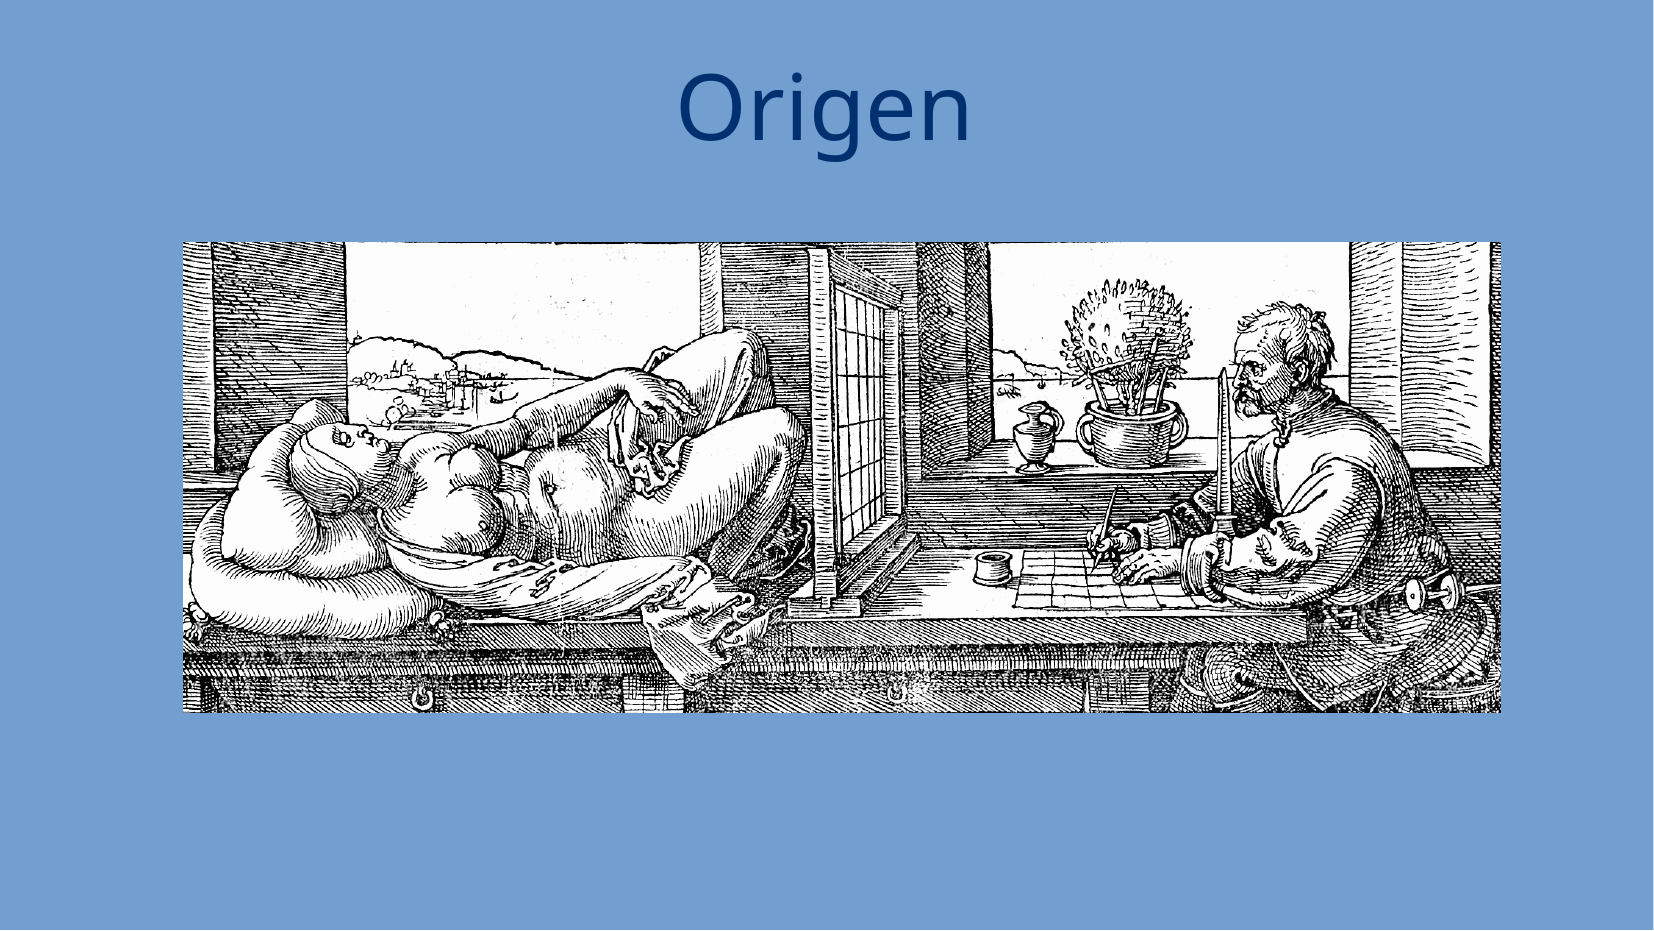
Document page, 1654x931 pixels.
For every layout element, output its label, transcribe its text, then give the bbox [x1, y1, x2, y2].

picture [183, 242, 1501, 713]
title Origen [37, 37, 1613, 174]
